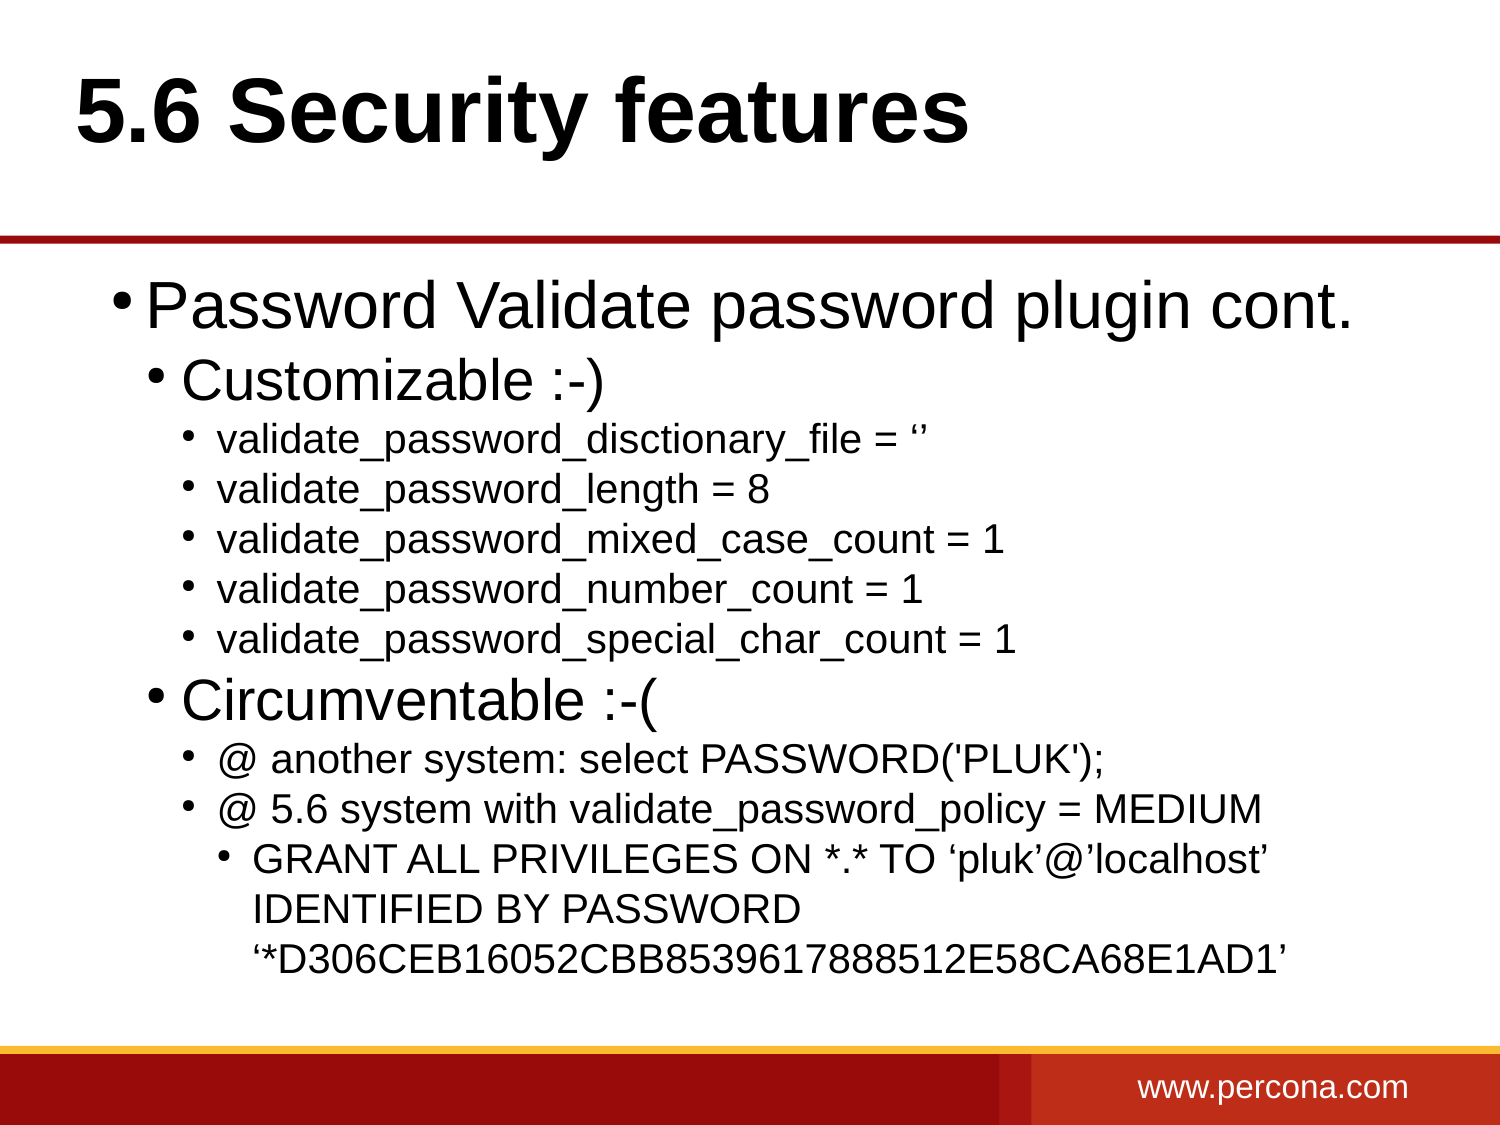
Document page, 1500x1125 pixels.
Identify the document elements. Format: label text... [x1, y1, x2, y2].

text_box Password Validate password plugin cont. Customizable :-) validate_password_disctionary_file = ‘’ validate_password_length = 8 validate_password_mixed_case_count = 1 validate_password_number_count = 1 validate_password_special_char_count = 1 Circumventable :-( @ another system: select PASSWORD('PLUK'); @ 5.6 system with validate_password_policy = MEDIUM GRANT ALL PRIVILEGES ON *.* TO ‘pluk’@’localhost’ IDENTIFIED BY PASSWORD ‘*D306CEB16052CBB8539617888512E58CA68E1AD1’ [75, 257, 1425, 1000]
text_box 5.6 Security features [75, 44, 1425, 233]
